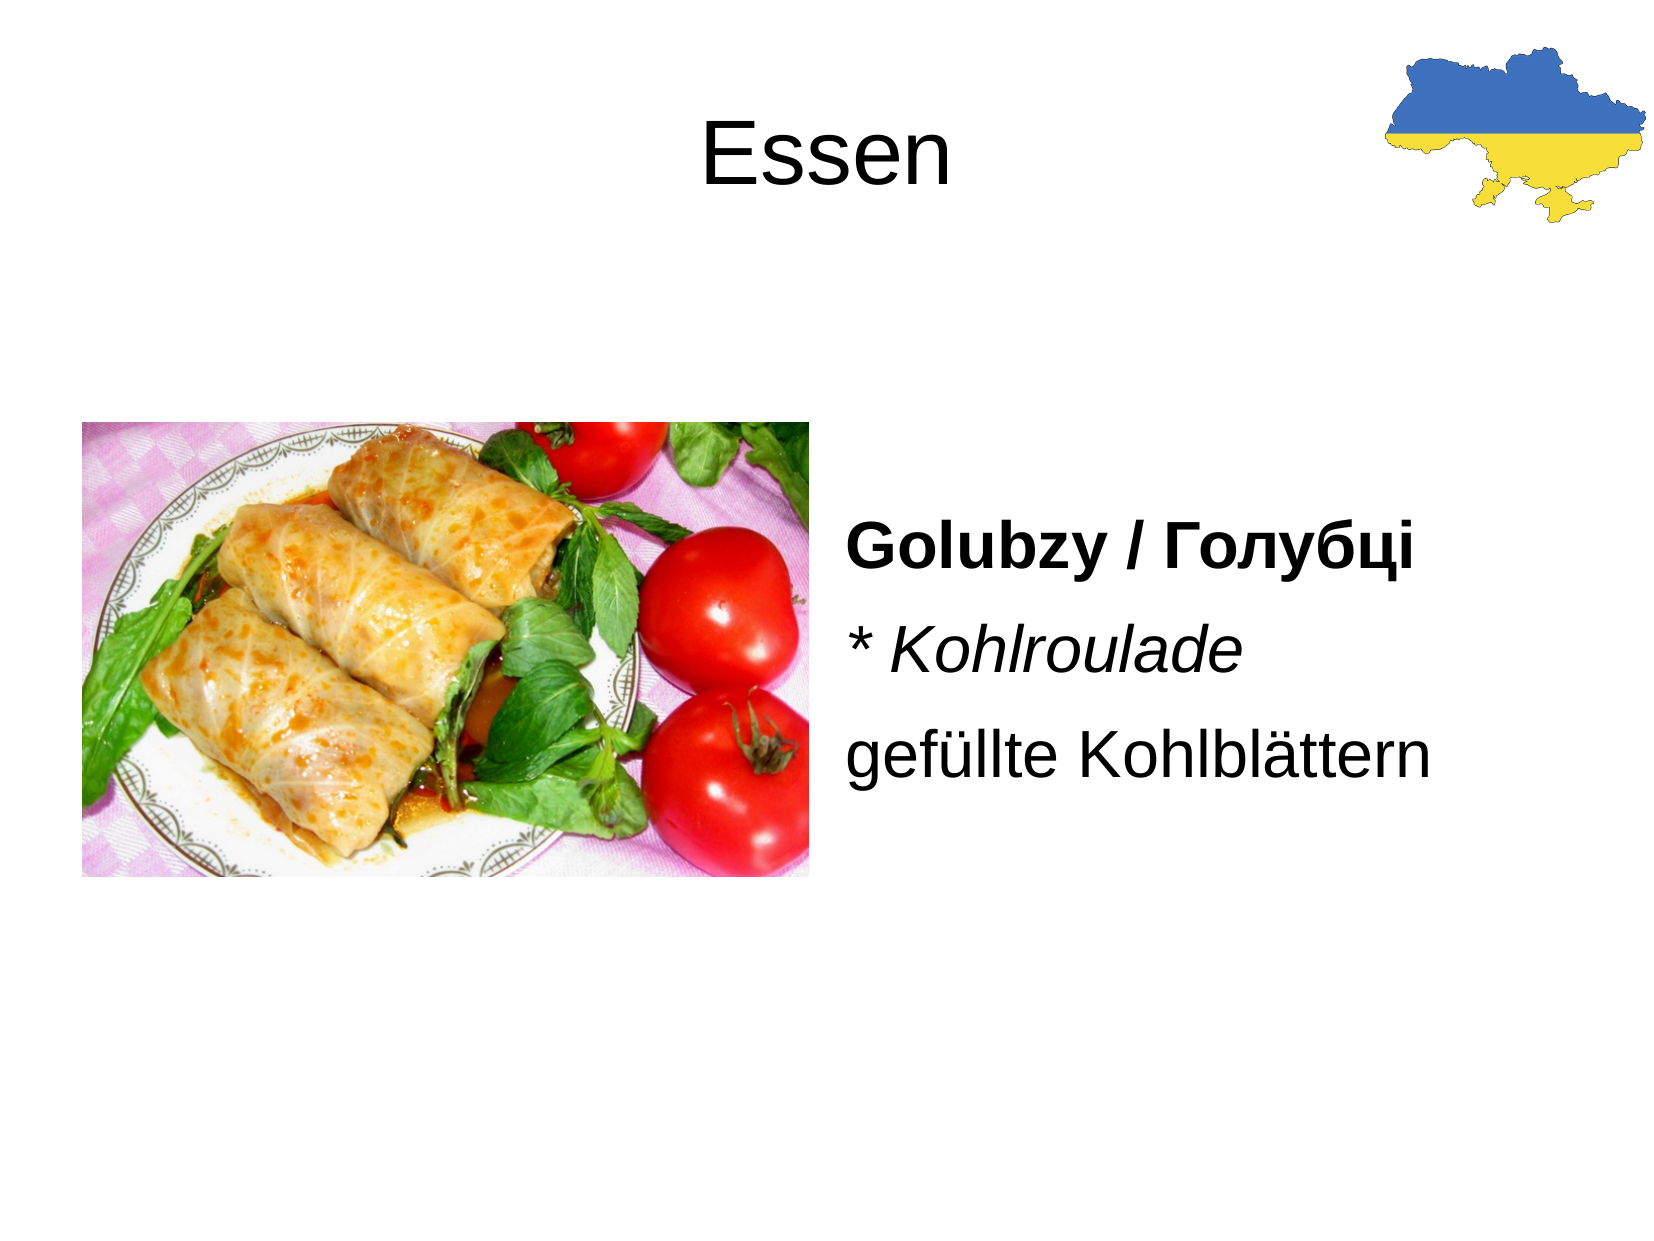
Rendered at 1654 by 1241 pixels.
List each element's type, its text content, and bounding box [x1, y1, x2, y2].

picture [82, 422, 809, 877]
list Golubzy / Голубці * Kohlroulade gefüllte Kohlblättern [845, 290, 1572, 1010]
picture [1379, 0, 1653, 270]
title Essen [82, 49, 1379, 257]
